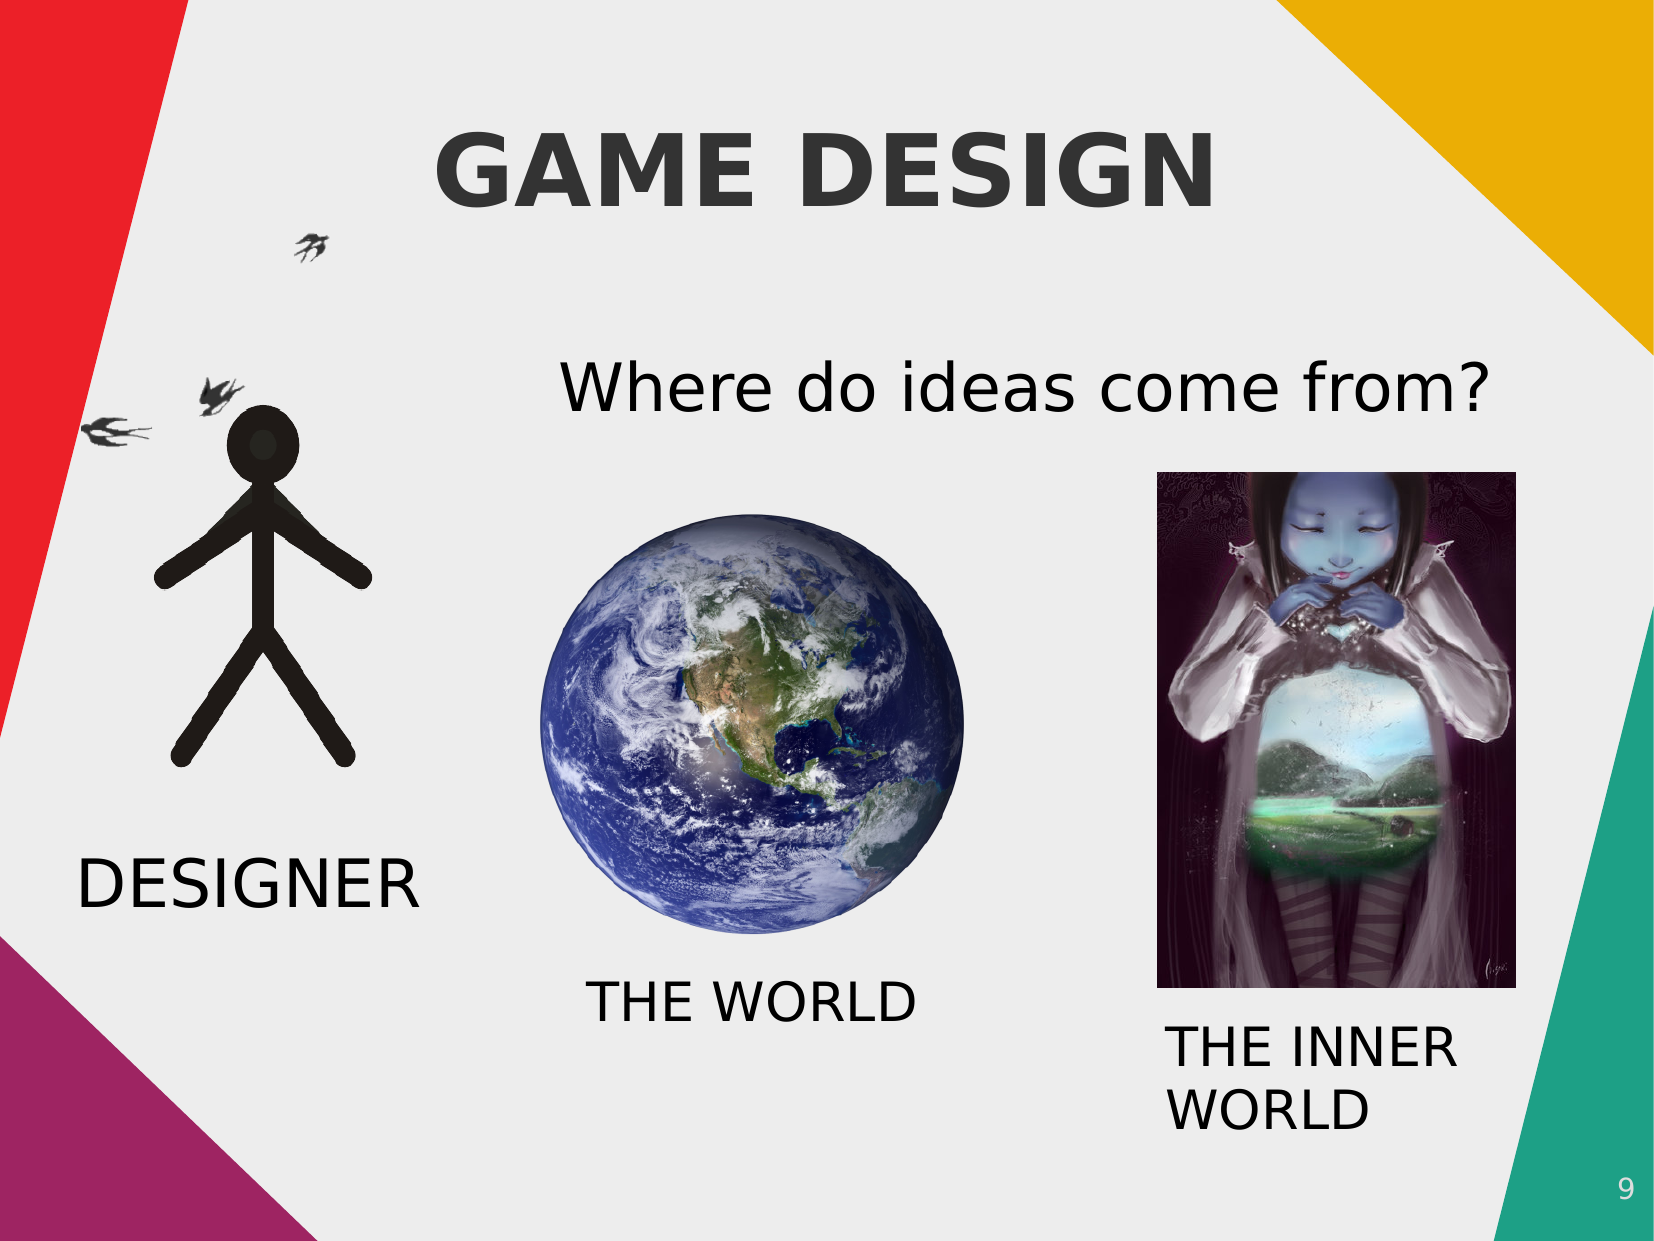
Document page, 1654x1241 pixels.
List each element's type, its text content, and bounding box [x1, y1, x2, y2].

text_box THE INNER WORLD [1150, 1008, 1492, 1150]
text_box DESIGNER [61, 838, 438, 932]
text_box Where do ideas come from? [543, 342, 1619, 461]
picture [1157, 472, 1516, 988]
picture [0, 153, 993, 1028]
title GAME DESIGN [114, 73, 1539, 271]
text_box THE WORLD [571, 963, 934, 1042]
